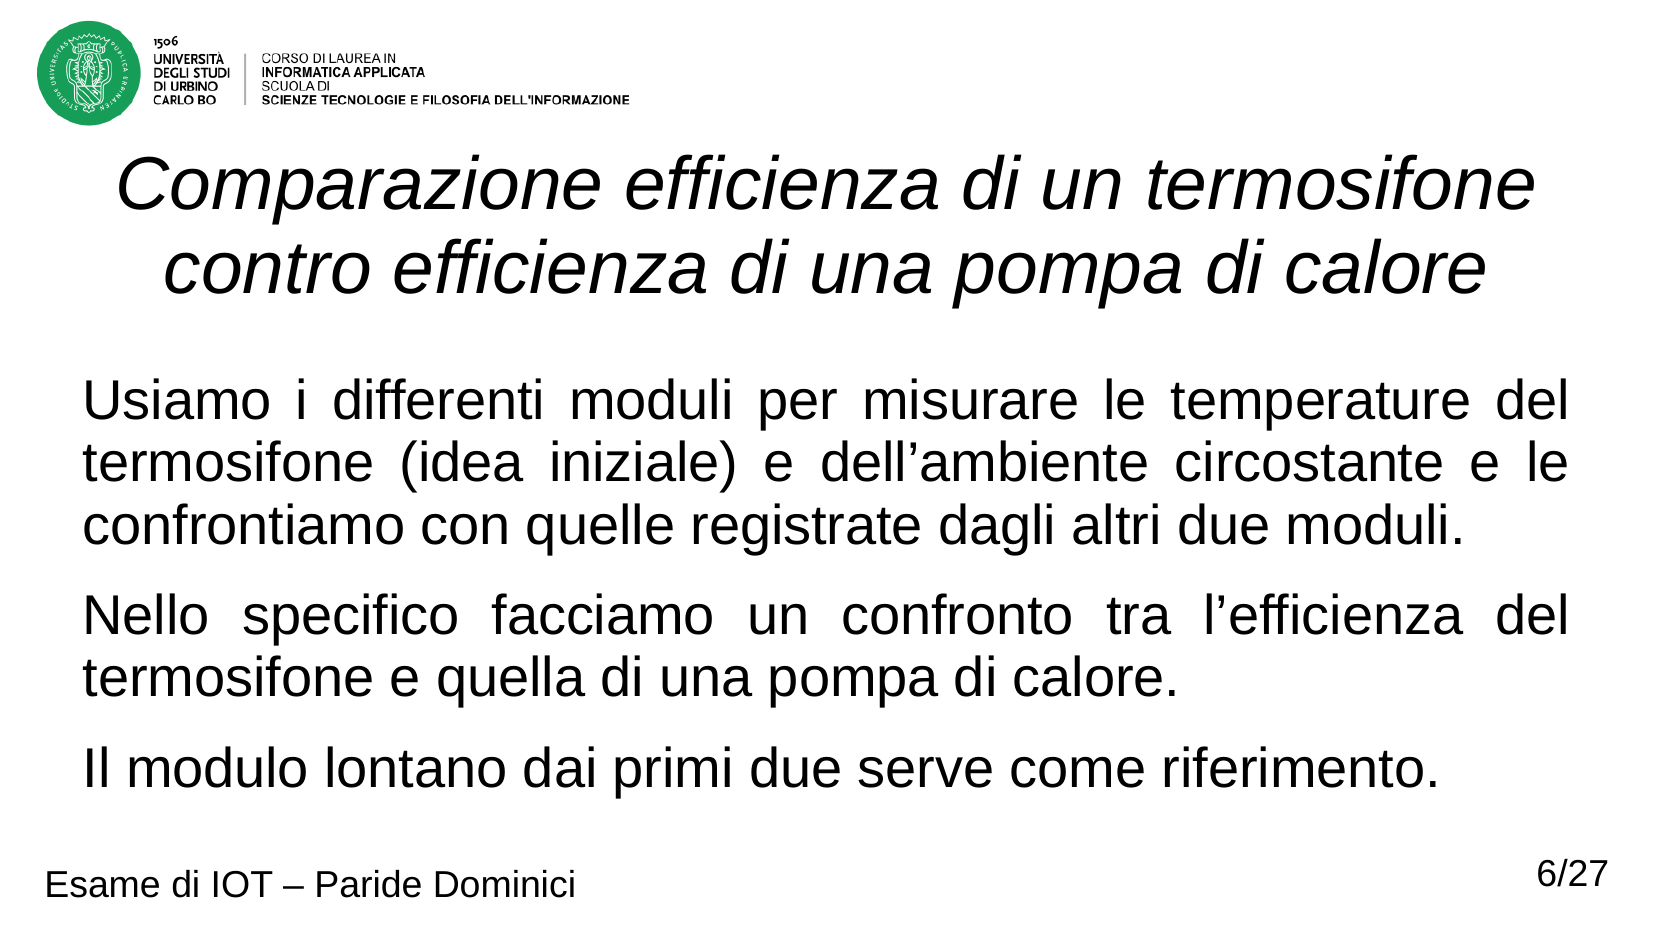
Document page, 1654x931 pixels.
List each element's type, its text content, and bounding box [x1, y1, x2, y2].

text_box Esame di IOT – Paride Dominici [29, 856, 680, 914]
picture [25, 17, 650, 128]
title Comparazione efficienza di un termosifone contro efficienza di una pompa di calore [82, 141, 1571, 310]
list Usiamo i differenti moduli per misurare le temperature del termosifone (idea iniziale) e dell’ambiente circostante e le confrontiamo con quelle registrate dagli altri due moduli. Nello specifico facciamo un confronto tra l’efficienza del termosifone e quella di una pompa di calore. Il modulo lontano dai primi due serve come riferimento. [82, 369, 1571, 802]
text_box <numero>/27 [1387, 845, 1625, 916]
